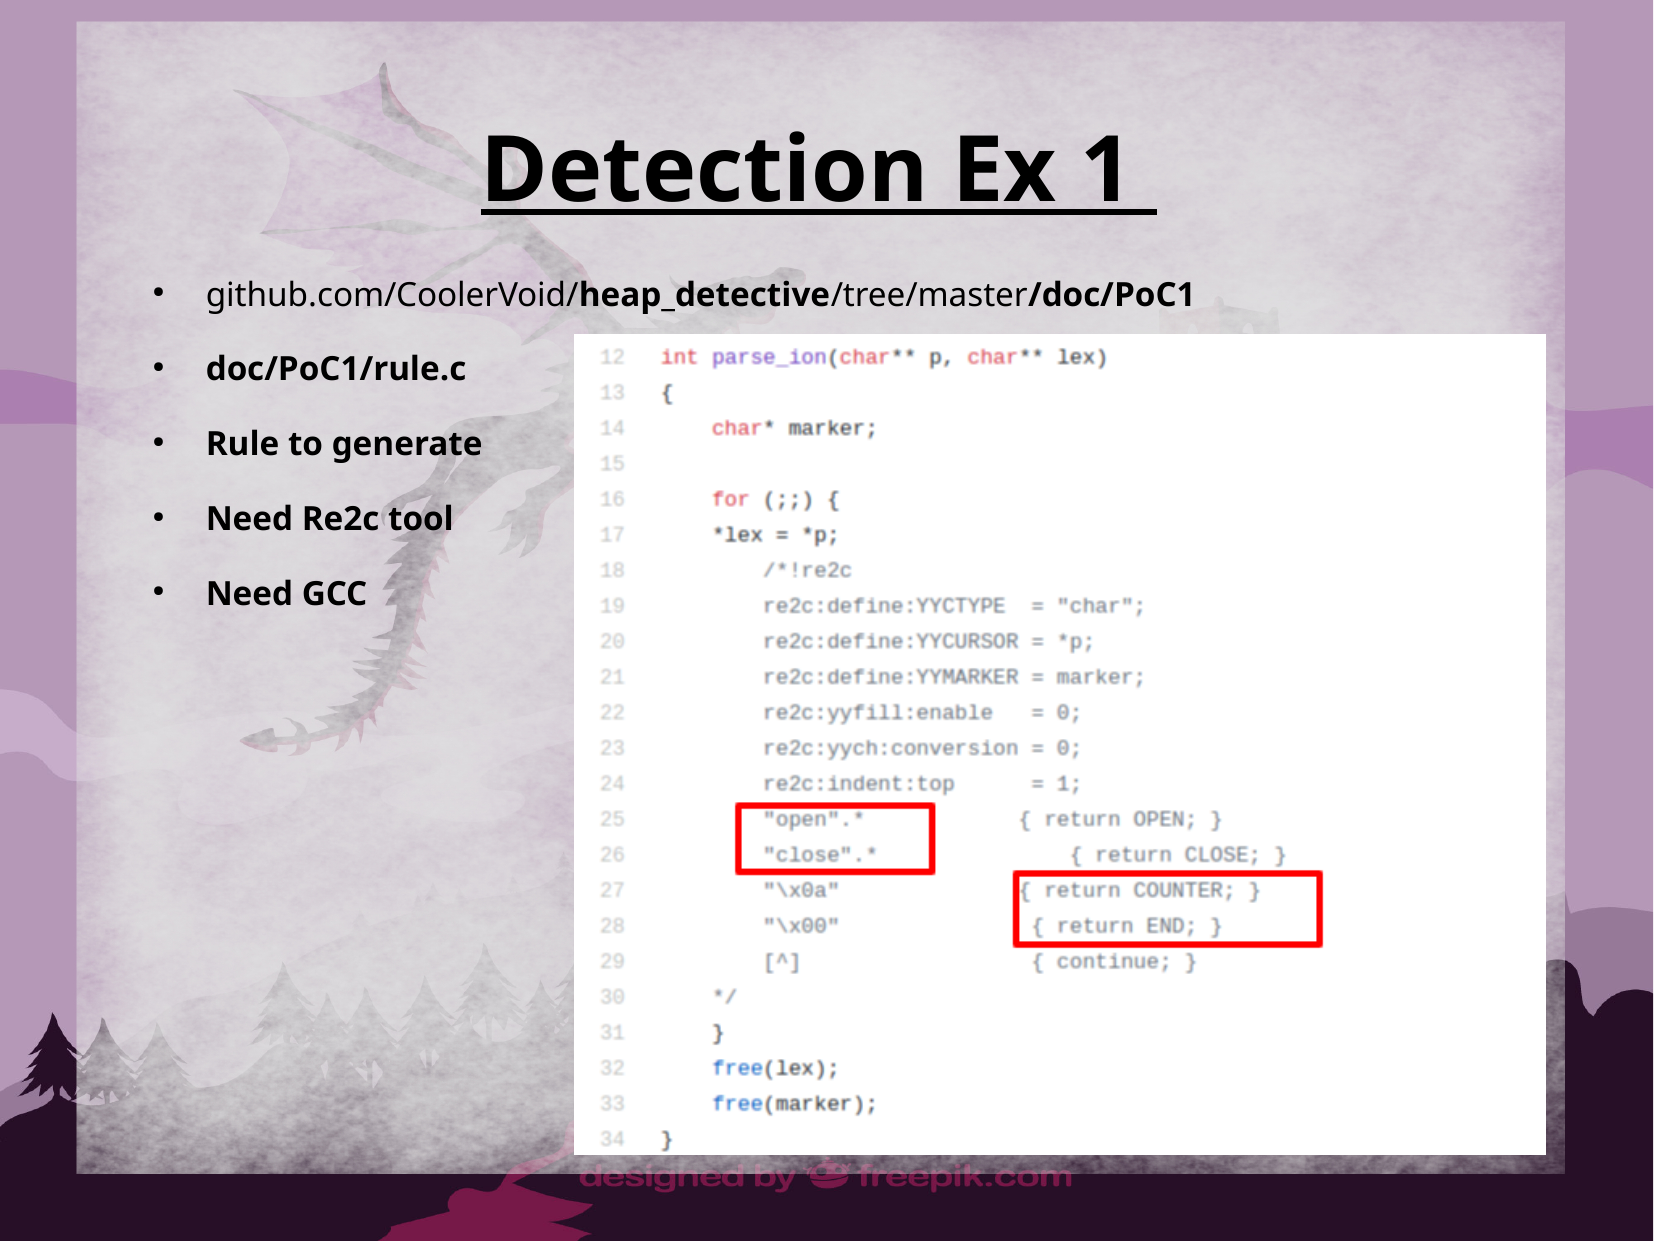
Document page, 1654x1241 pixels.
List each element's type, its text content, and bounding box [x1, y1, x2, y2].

title Detection Ex 1 [75, 62, 1563, 271]
list github.com/CoolerVoid/heap_detective/tree/master/doc/PoC1 doc/PoC1/rule.c Rule to generate Need Re2c tool Need GCC [134, 270, 1515, 991]
picture [0, 0, 1654, 1241]
